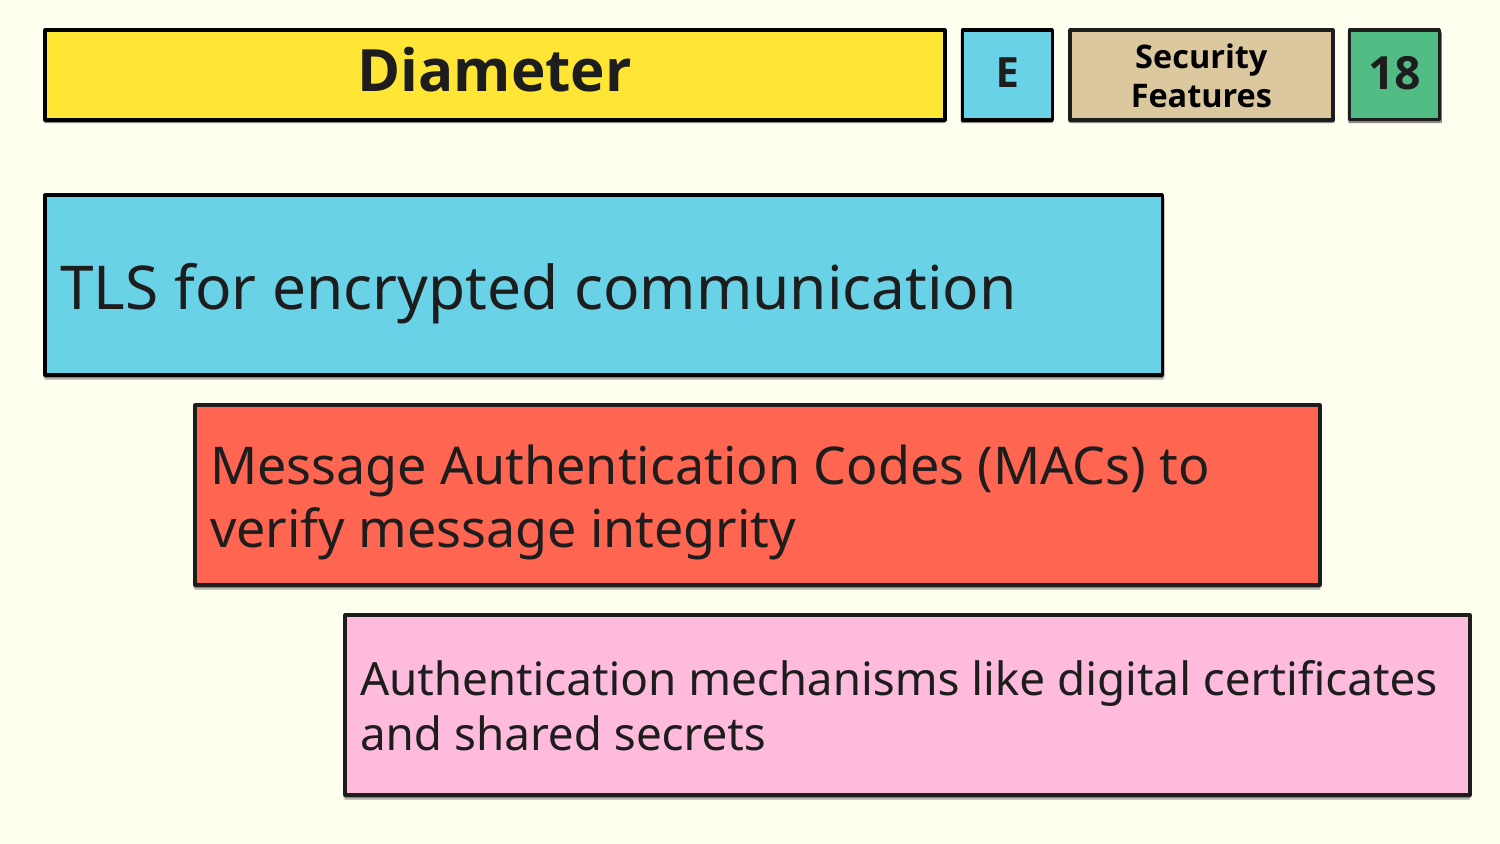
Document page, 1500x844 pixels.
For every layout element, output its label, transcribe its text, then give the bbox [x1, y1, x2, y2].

title Diameter [45, 30, 945, 120]
list TLS for encrypted communication [45, 195, 1163, 375]
title Security Features [1070, 30, 1334, 120]
list Authentication mechanisms like digital certificates and shared secrets [345, 615, 1470, 795]
list Message Authentication Codes (MACs) to verify message integrity [195, 405, 1320, 585]
title E [962, 30, 1053, 120]
